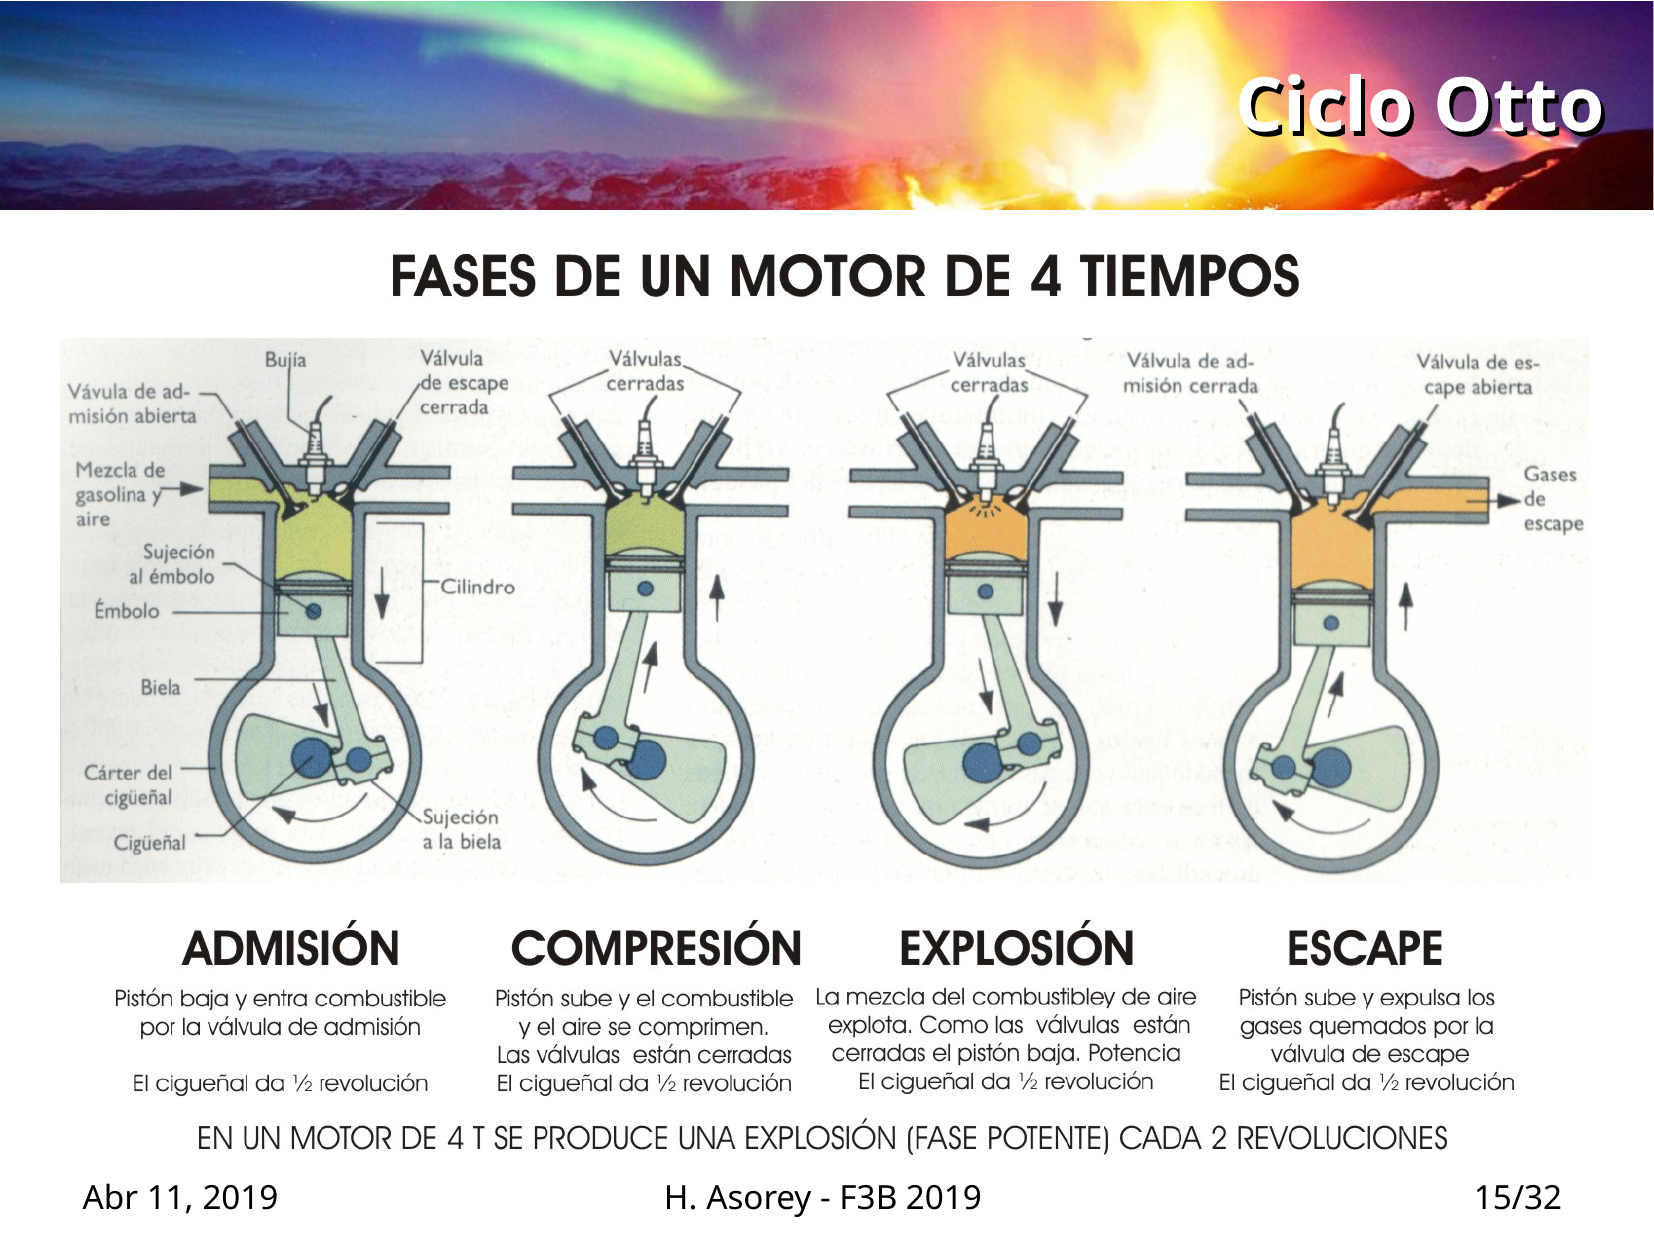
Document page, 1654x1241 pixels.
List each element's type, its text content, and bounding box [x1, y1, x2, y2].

picture [60, 254, 1590, 1156]
picture [0, 1, 1654, 210]
title Ciclo Otto [45, 15, 1606, 191]
